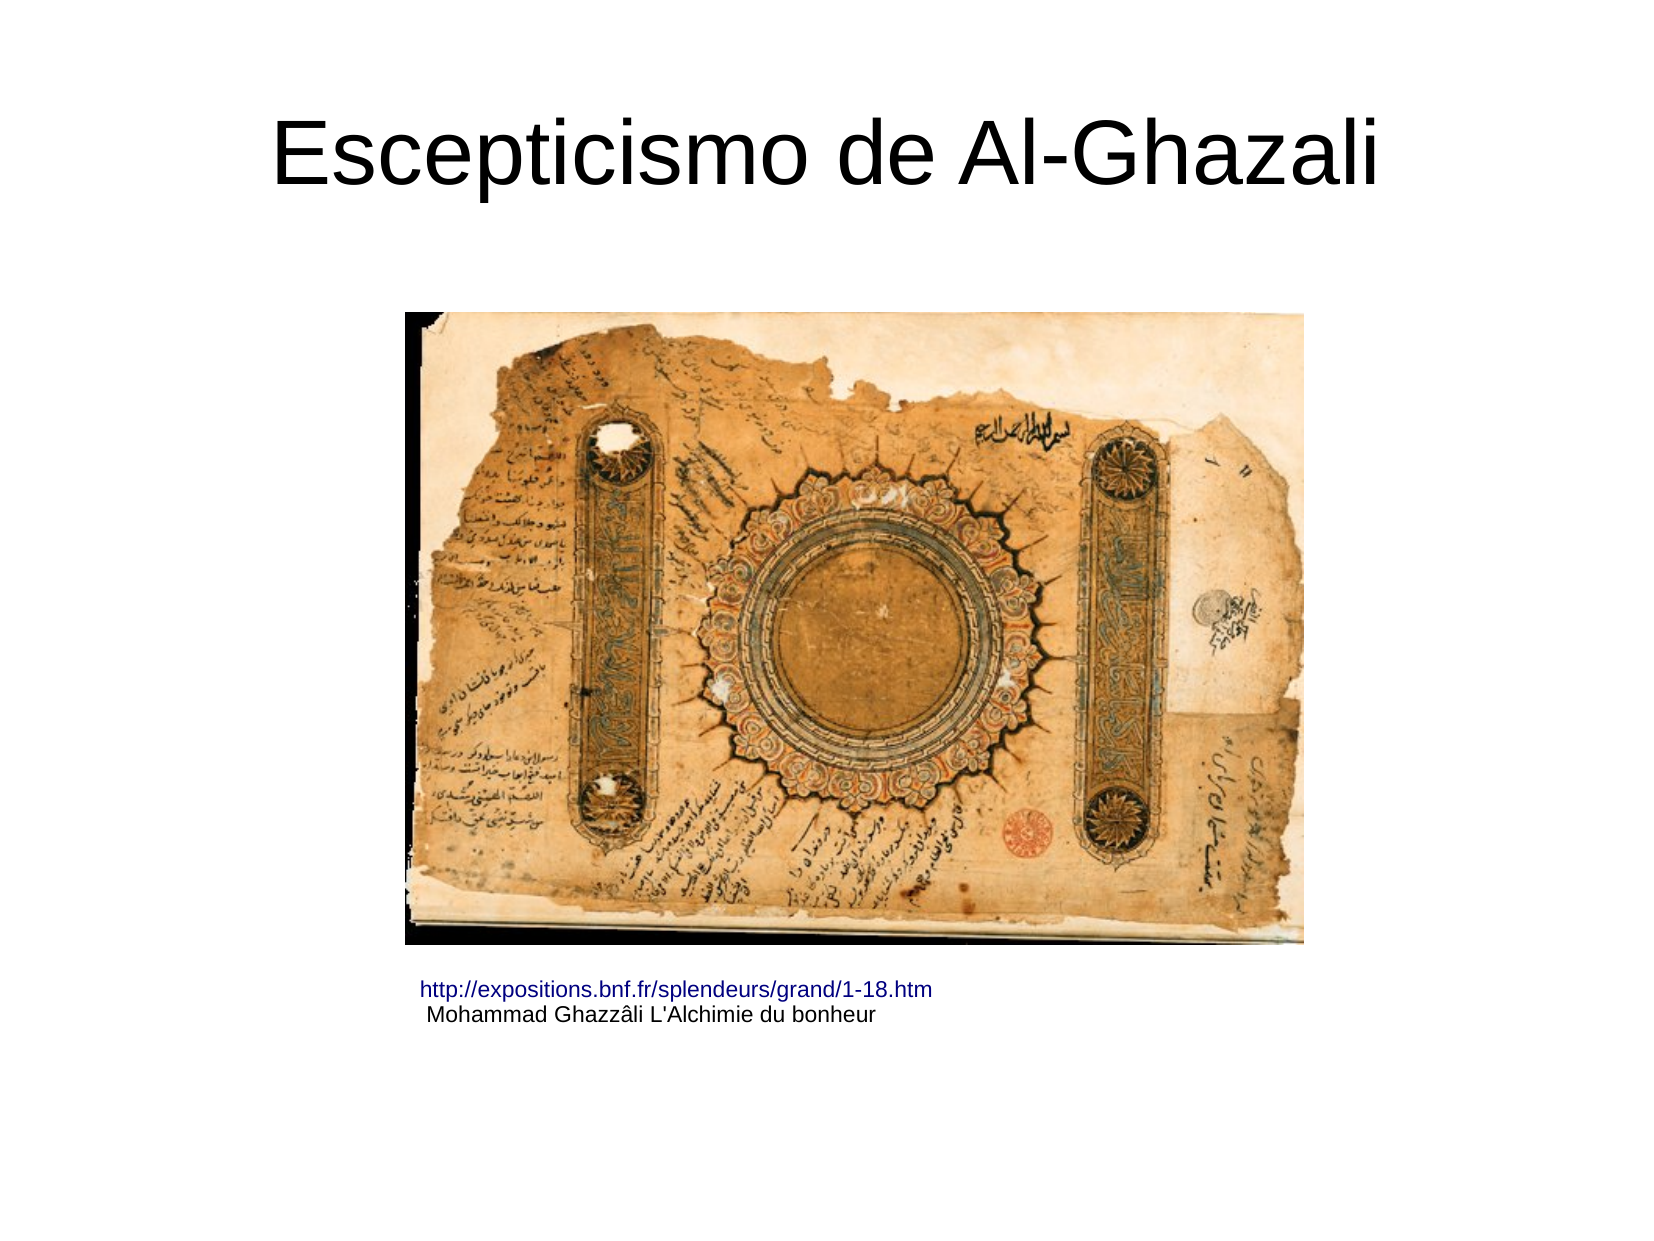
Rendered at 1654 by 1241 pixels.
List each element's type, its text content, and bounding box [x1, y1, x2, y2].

picture [405, 312, 1304, 946]
title Escepticismo de Al-Ghazali [82, 49, 1571, 257]
text_box http://expositions.bnf.fr/splendeurs/grand/1-18.htm Mohammad Ghazzâli L'Alchimie du bonheur [405, 969, 1270, 1036]
